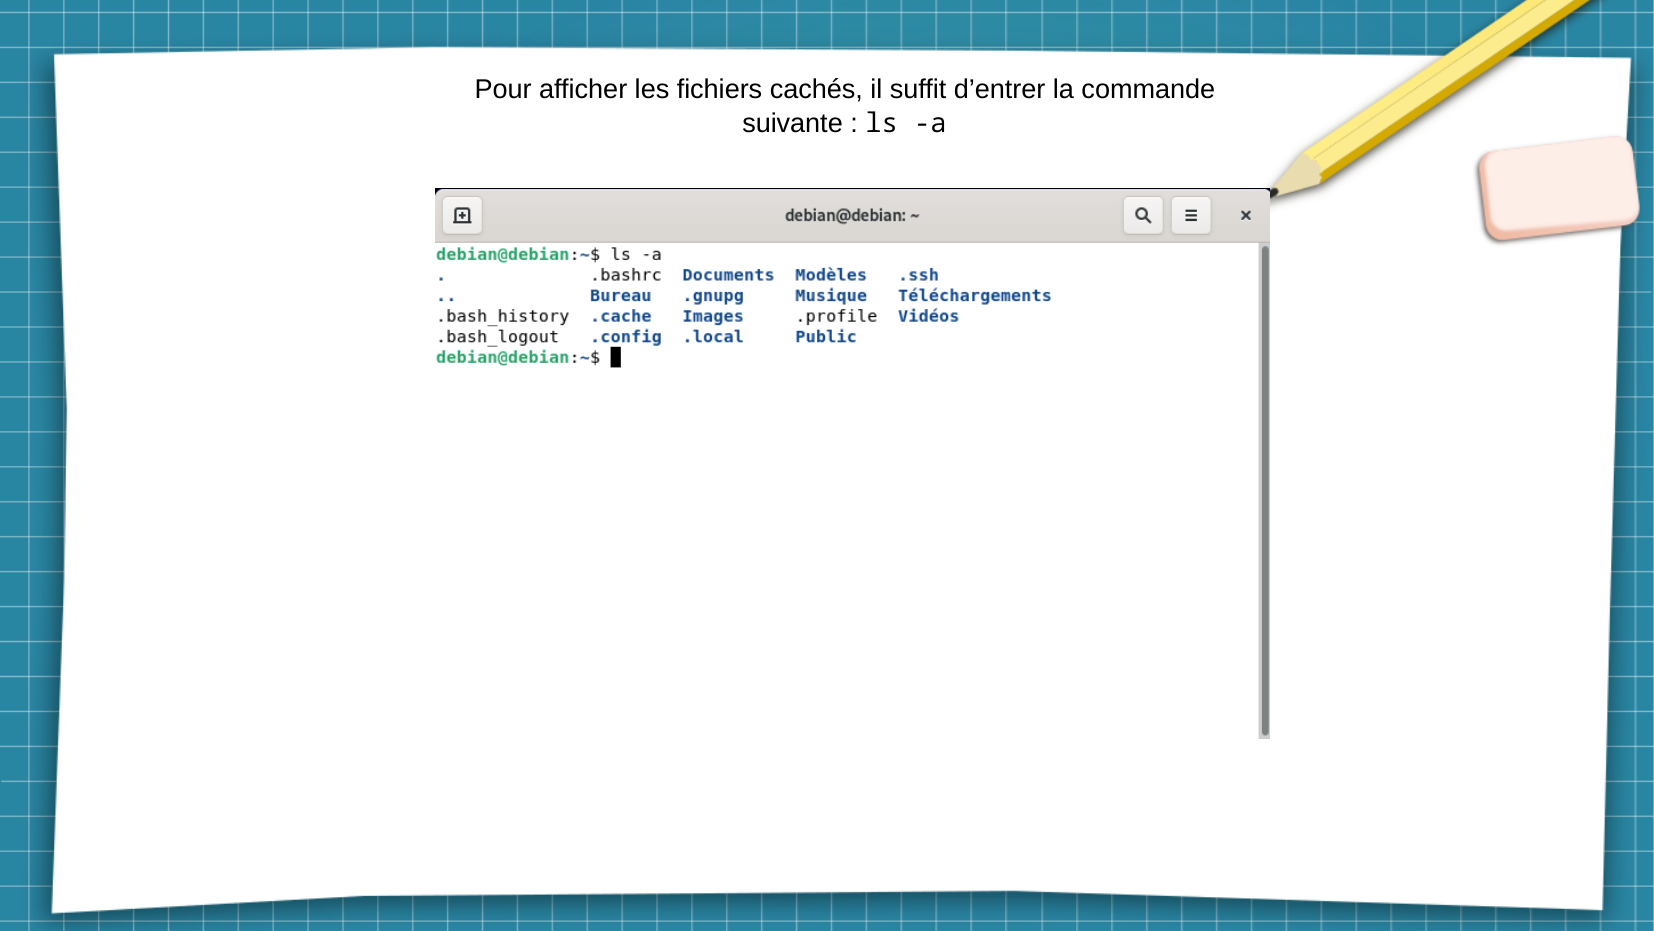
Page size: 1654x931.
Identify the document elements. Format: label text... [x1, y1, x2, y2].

title Pour afficher les fichiers cachés, il suffit d’entrer la commande suivante : ls -a [442, 66, 1247, 148]
picture [0, 0, 1654, 931]
